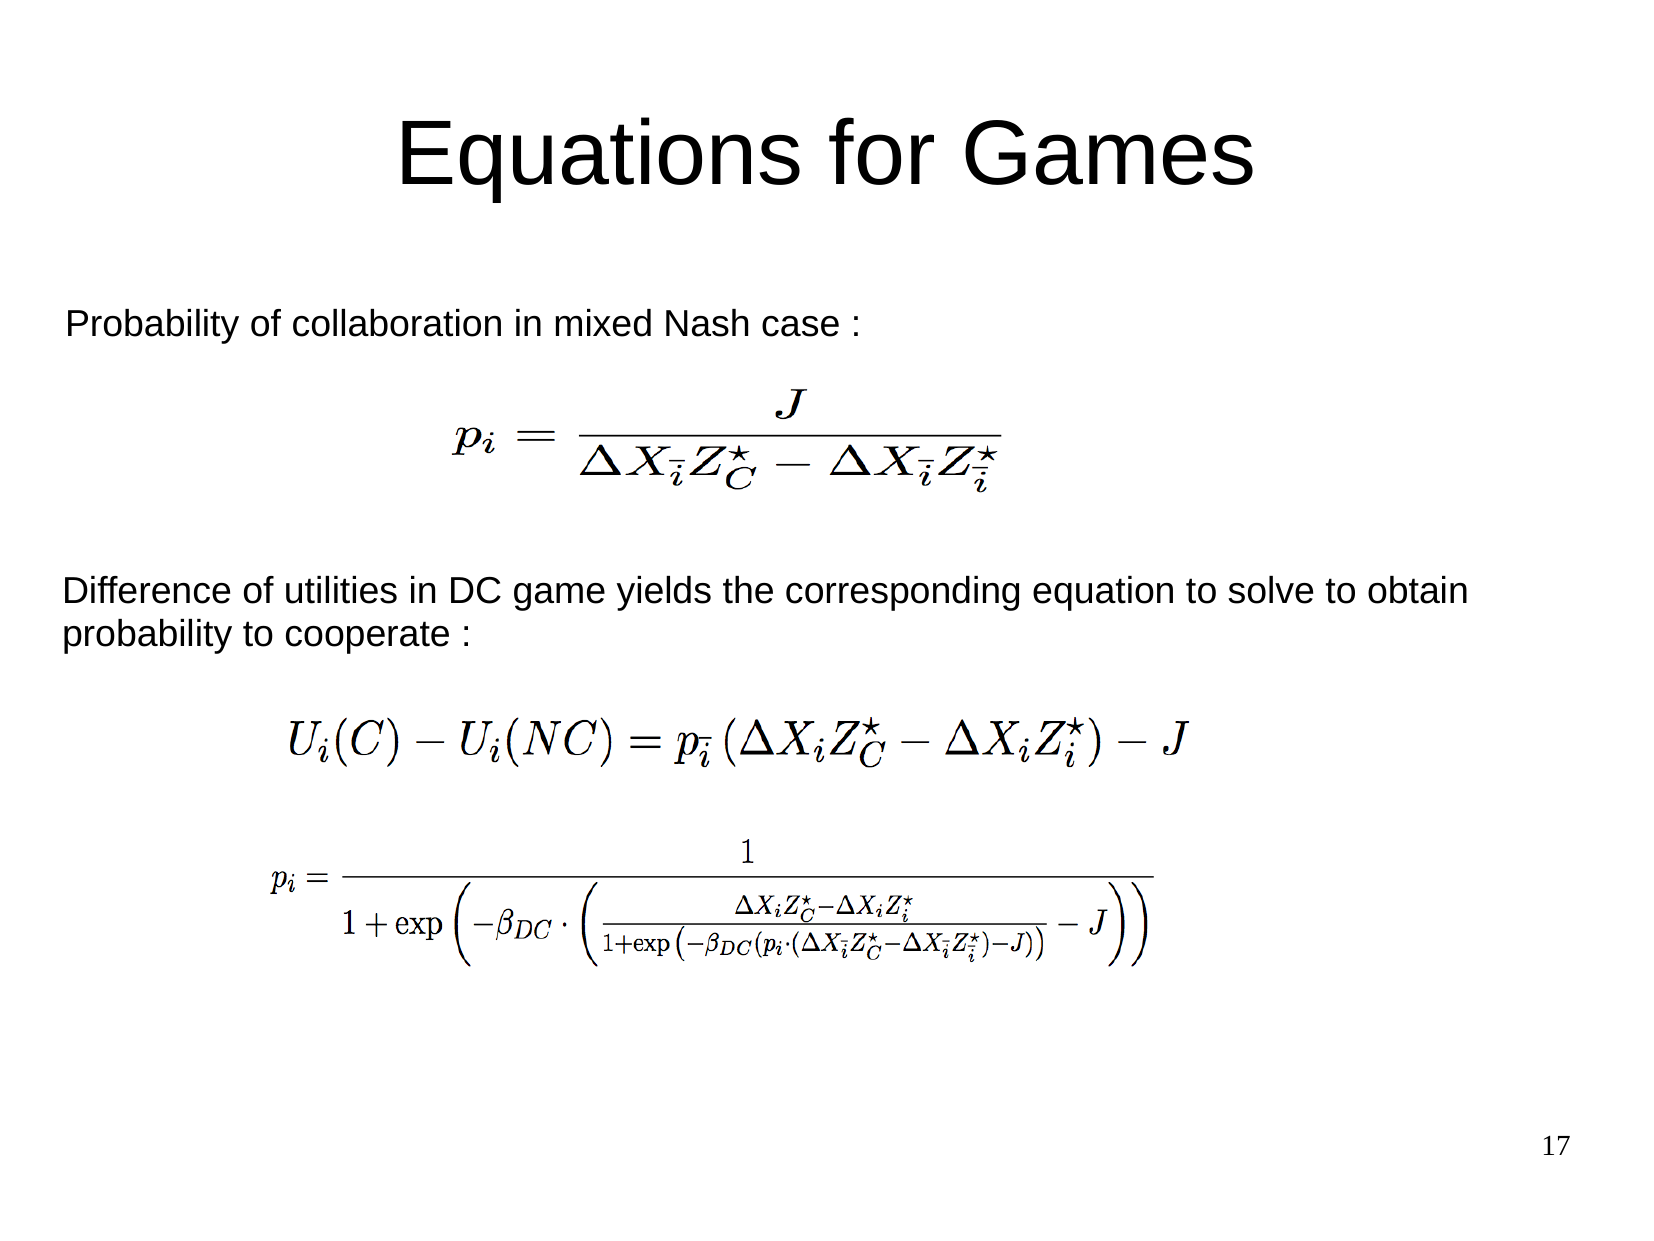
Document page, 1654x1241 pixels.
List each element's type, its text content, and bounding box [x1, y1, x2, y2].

text_box Probability of collaboration in mixed Nash case : [50, 295, 1583, 395]
picture [277, 704, 1205, 780]
picture [259, 831, 1170, 981]
title Equations for Games [82, 49, 1571, 257]
picture [425, 395, 1028, 511]
text_box Difference of utilities in DC game yields the corresponding equation to solve to obtain probability to cooperate : [47, 562, 1580, 662]
